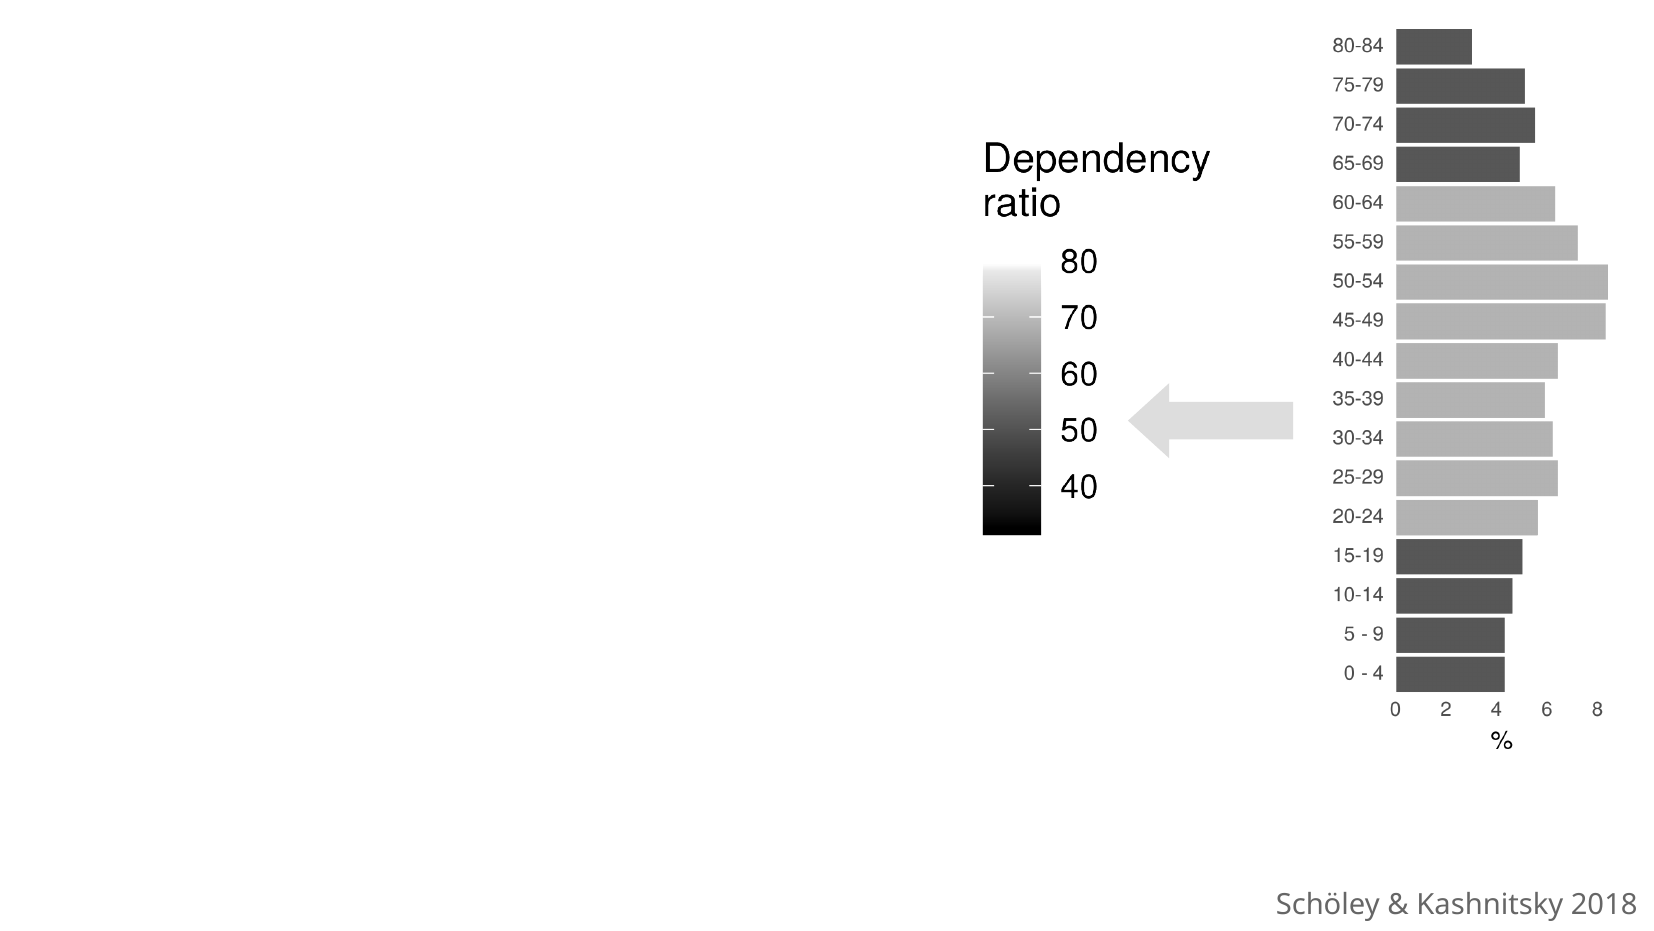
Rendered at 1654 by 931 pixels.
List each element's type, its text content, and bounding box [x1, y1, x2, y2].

picture [974, 132, 1216, 556]
text_box Schöley & Kashnitsky 2018 [1157, 875, 1653, 930]
picture [1333, 29, 1608, 749]
text_box [1127, 383, 1294, 459]
